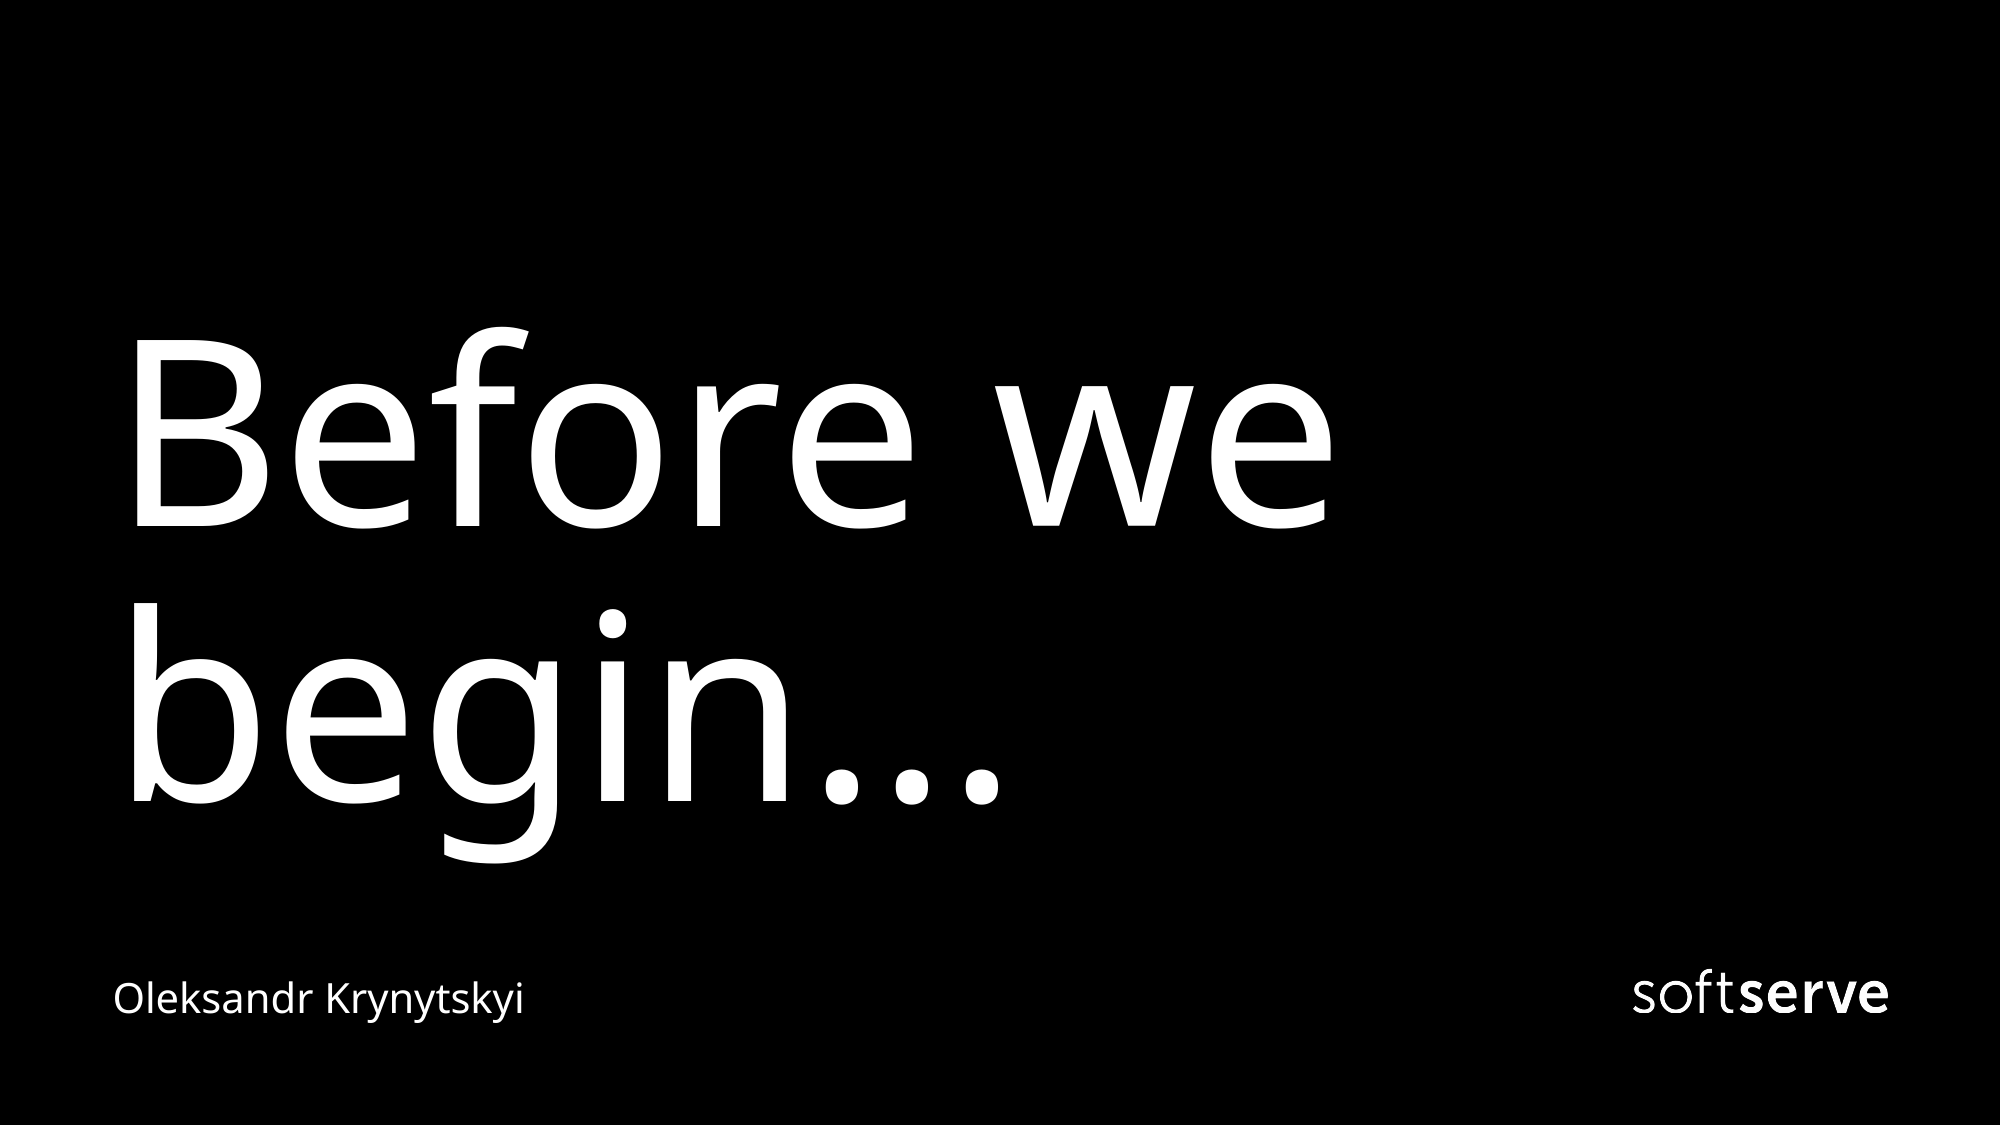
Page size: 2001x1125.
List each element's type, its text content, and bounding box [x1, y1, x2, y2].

list Oleksandr Krynytskyi [112, 970, 682, 1019]
picture [1633, 968, 1888, 1013]
title Before we begin... [112, 298, 1888, 827]
